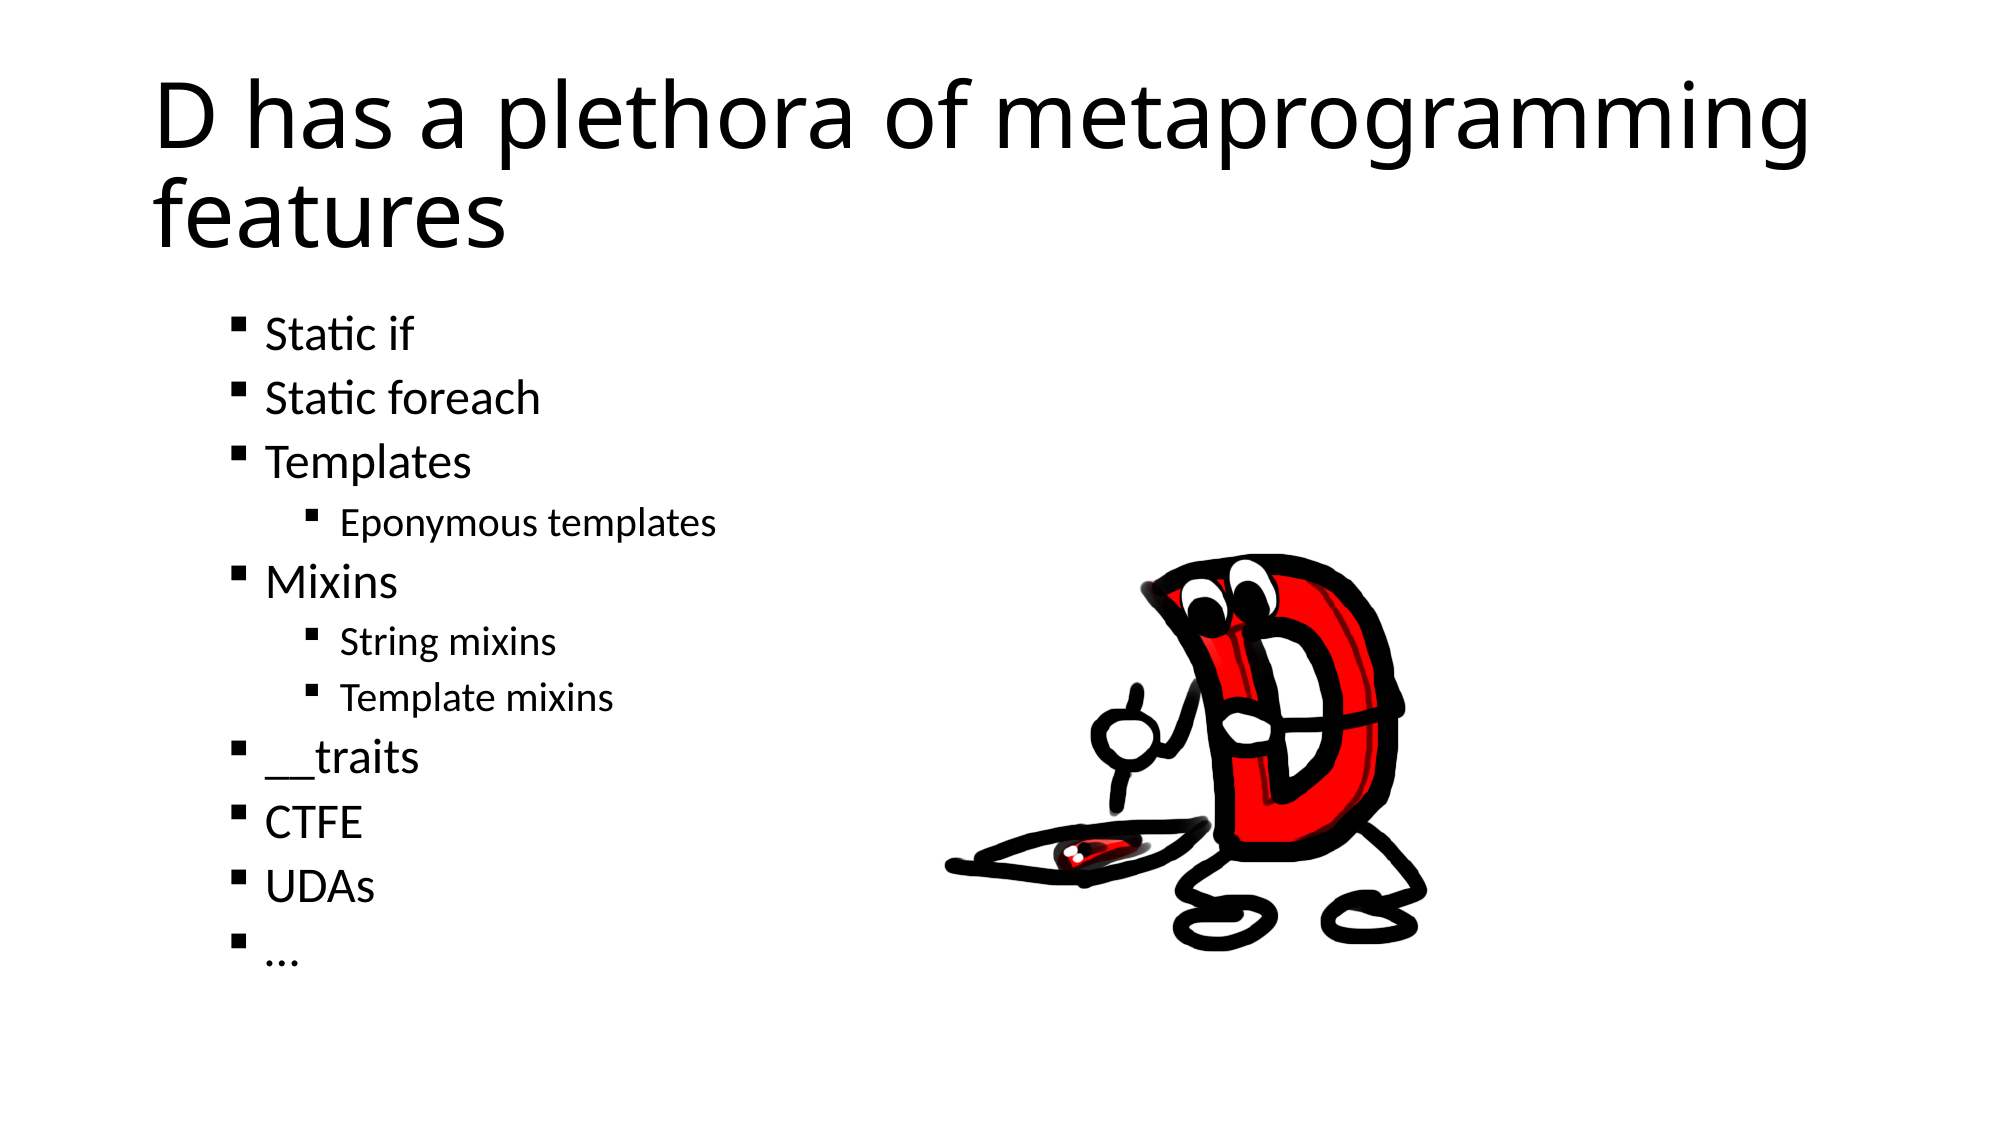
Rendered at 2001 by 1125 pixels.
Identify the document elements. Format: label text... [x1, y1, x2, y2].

picture [885, 383, 1503, 1001]
list Static if Static foreach Templates Eponymous templates Mixins String mixins Template mixins __traits CTFE UDAs … [137, 299, 1863, 1014]
title D has a plethora of metaprogramming features [137, 59, 1863, 278]
